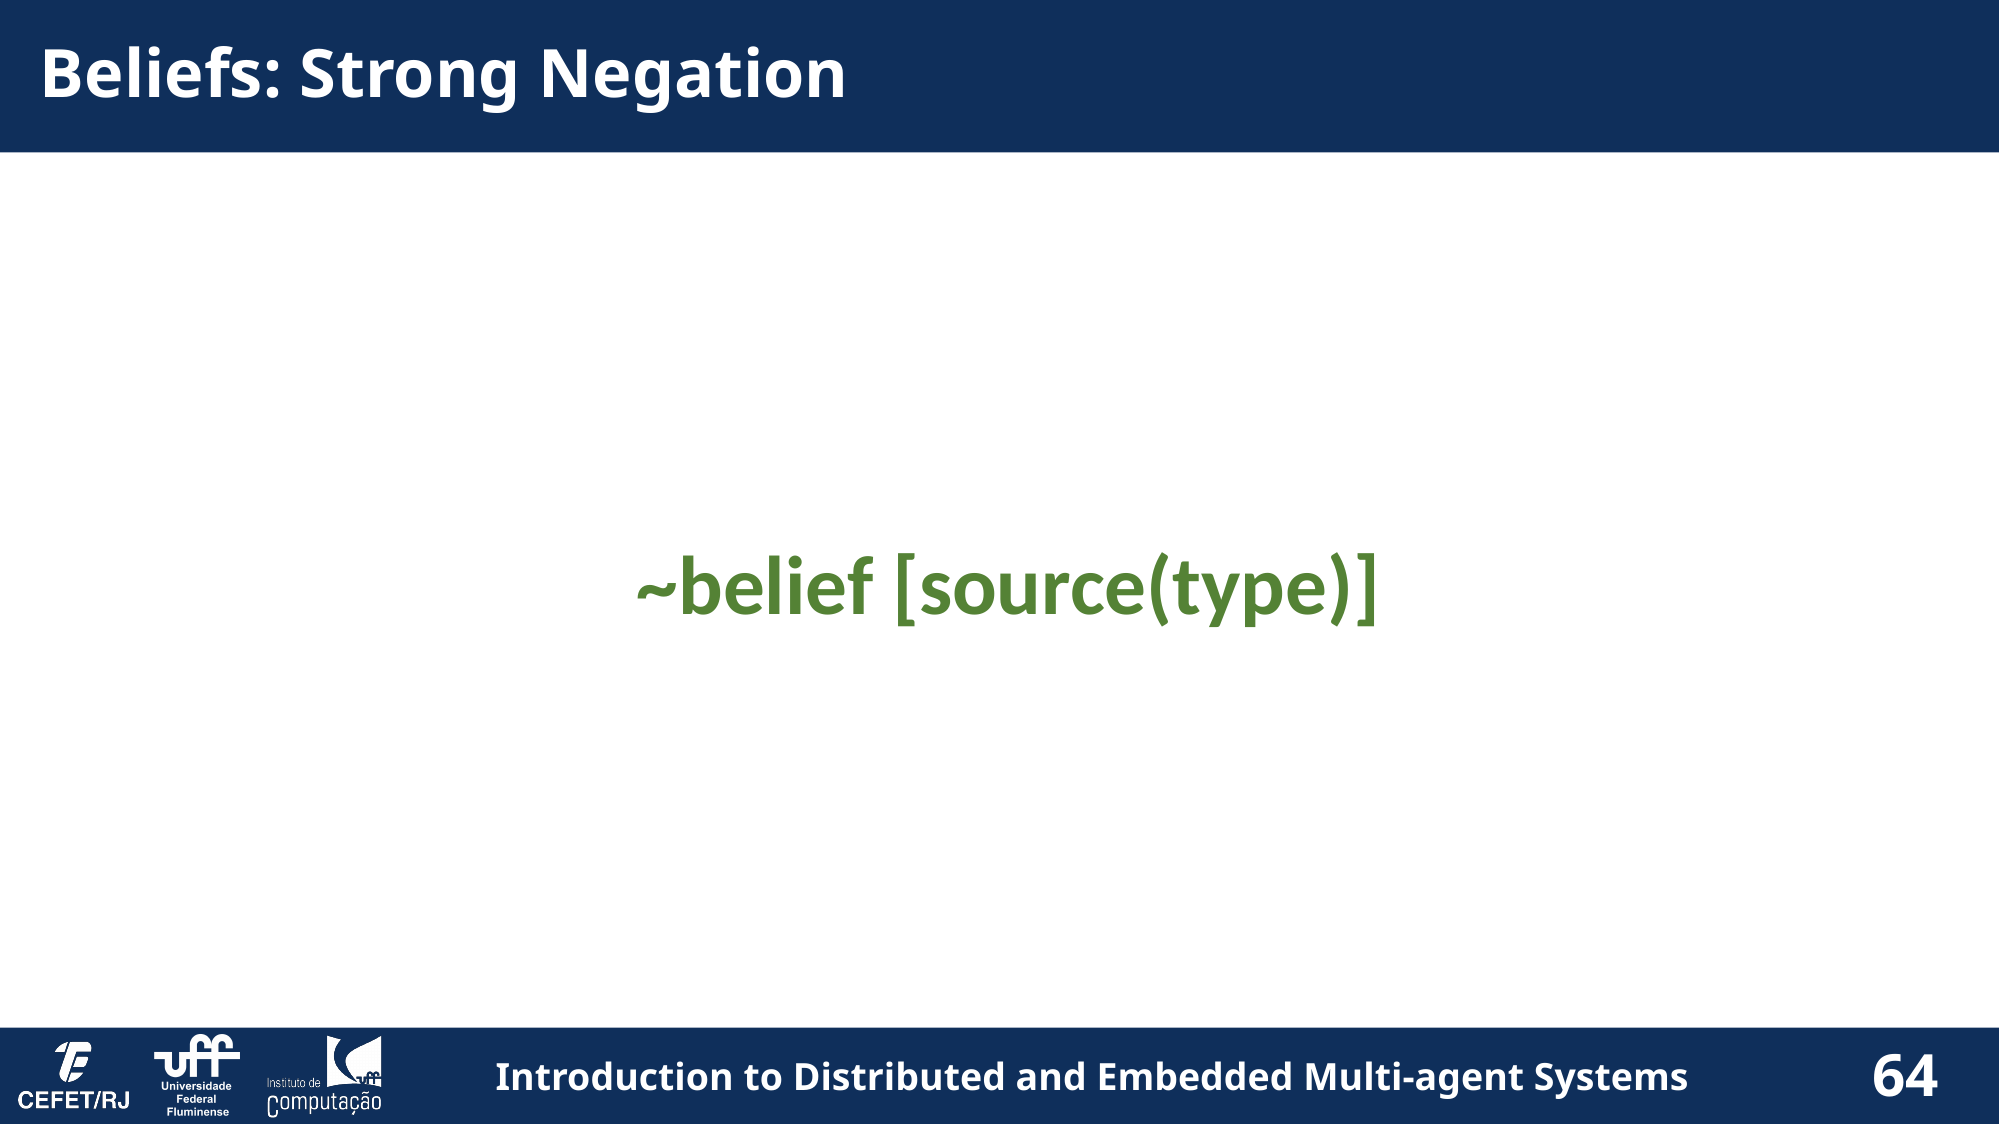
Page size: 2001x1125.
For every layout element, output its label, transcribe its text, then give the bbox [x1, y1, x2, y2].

picture [18, 1021, 129, 1125]
picture [265, 1033, 383, 1118]
text_box Beliefs: Strong Negation [25, 23, 1999, 119]
text_box ~belief [source(type)] [283, 523, 1754, 639]
picture [153, 1033, 241, 1121]
